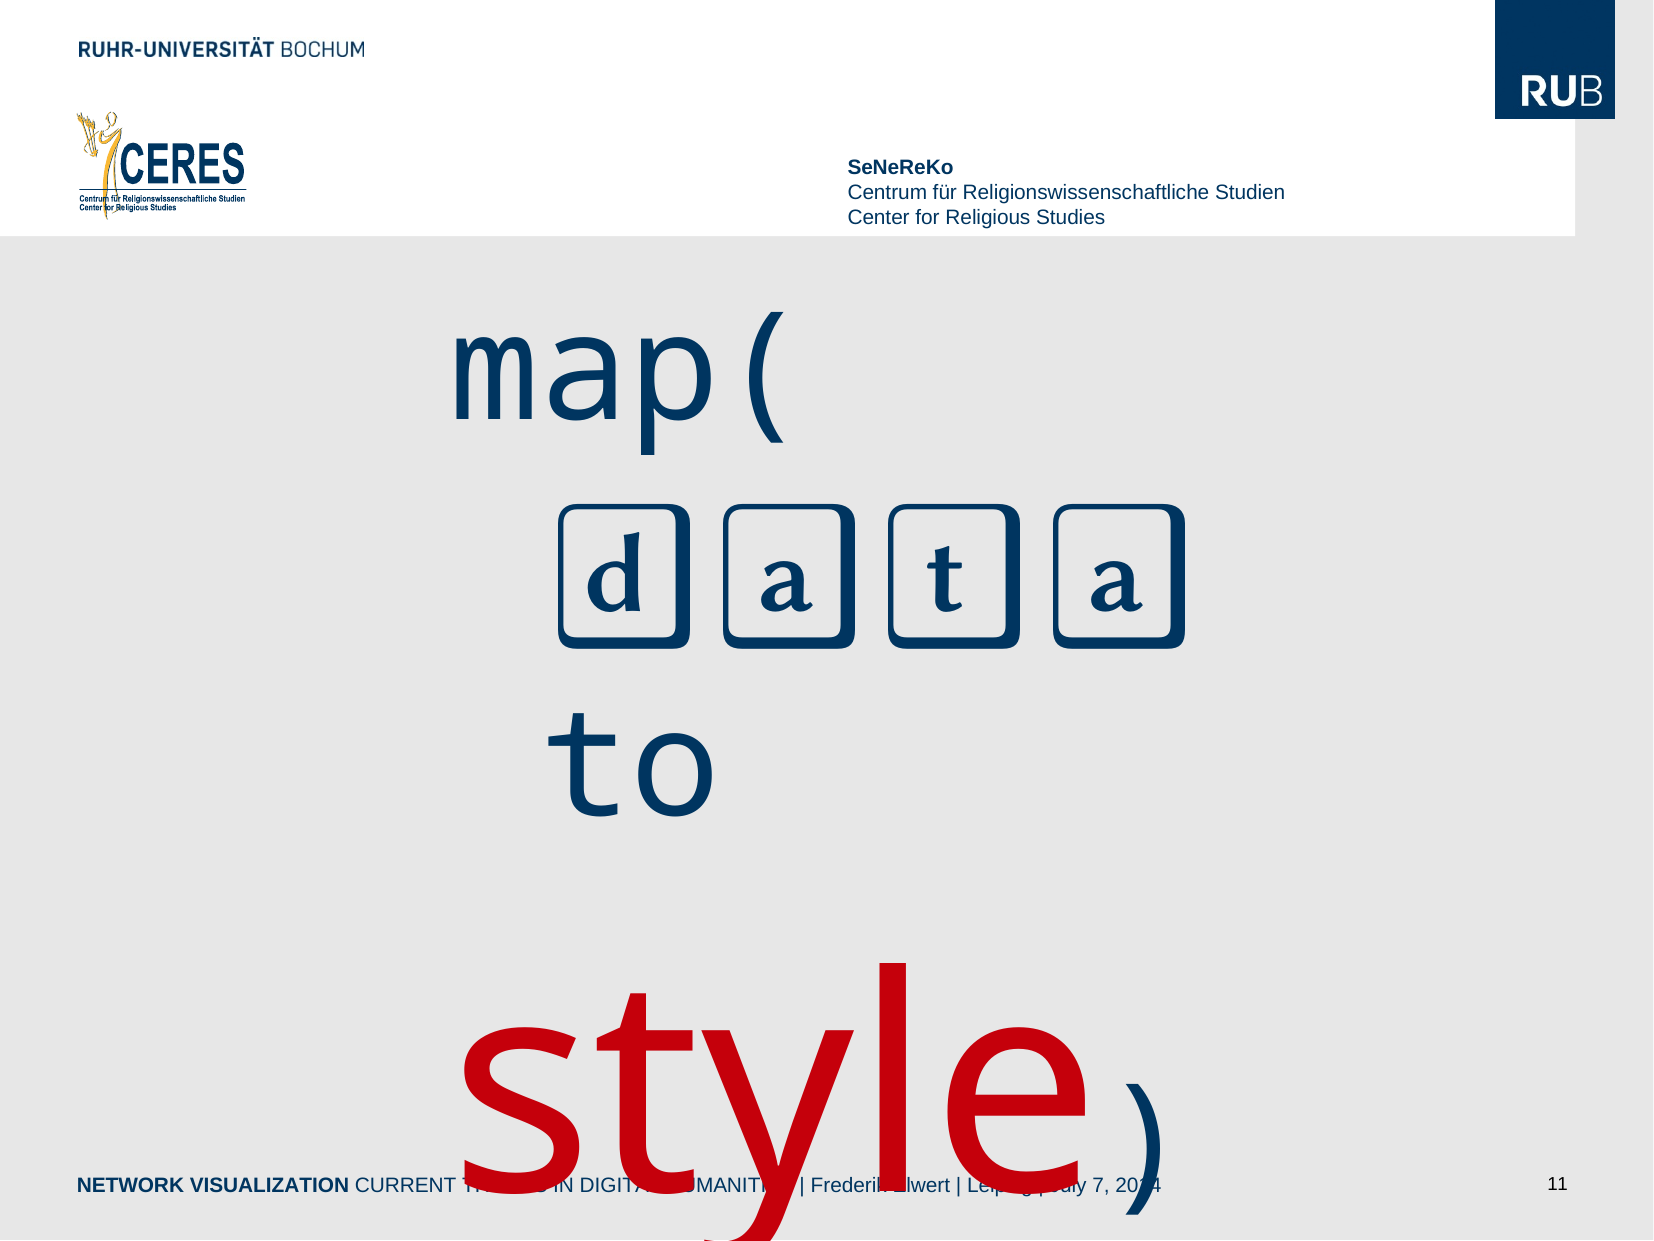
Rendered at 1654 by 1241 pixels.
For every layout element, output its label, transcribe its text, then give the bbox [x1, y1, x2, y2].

picture [79, 37, 364, 57]
subtitle map( data to style) [449, 269, 1205, 1116]
picture [1495, 0, 1615, 119]
